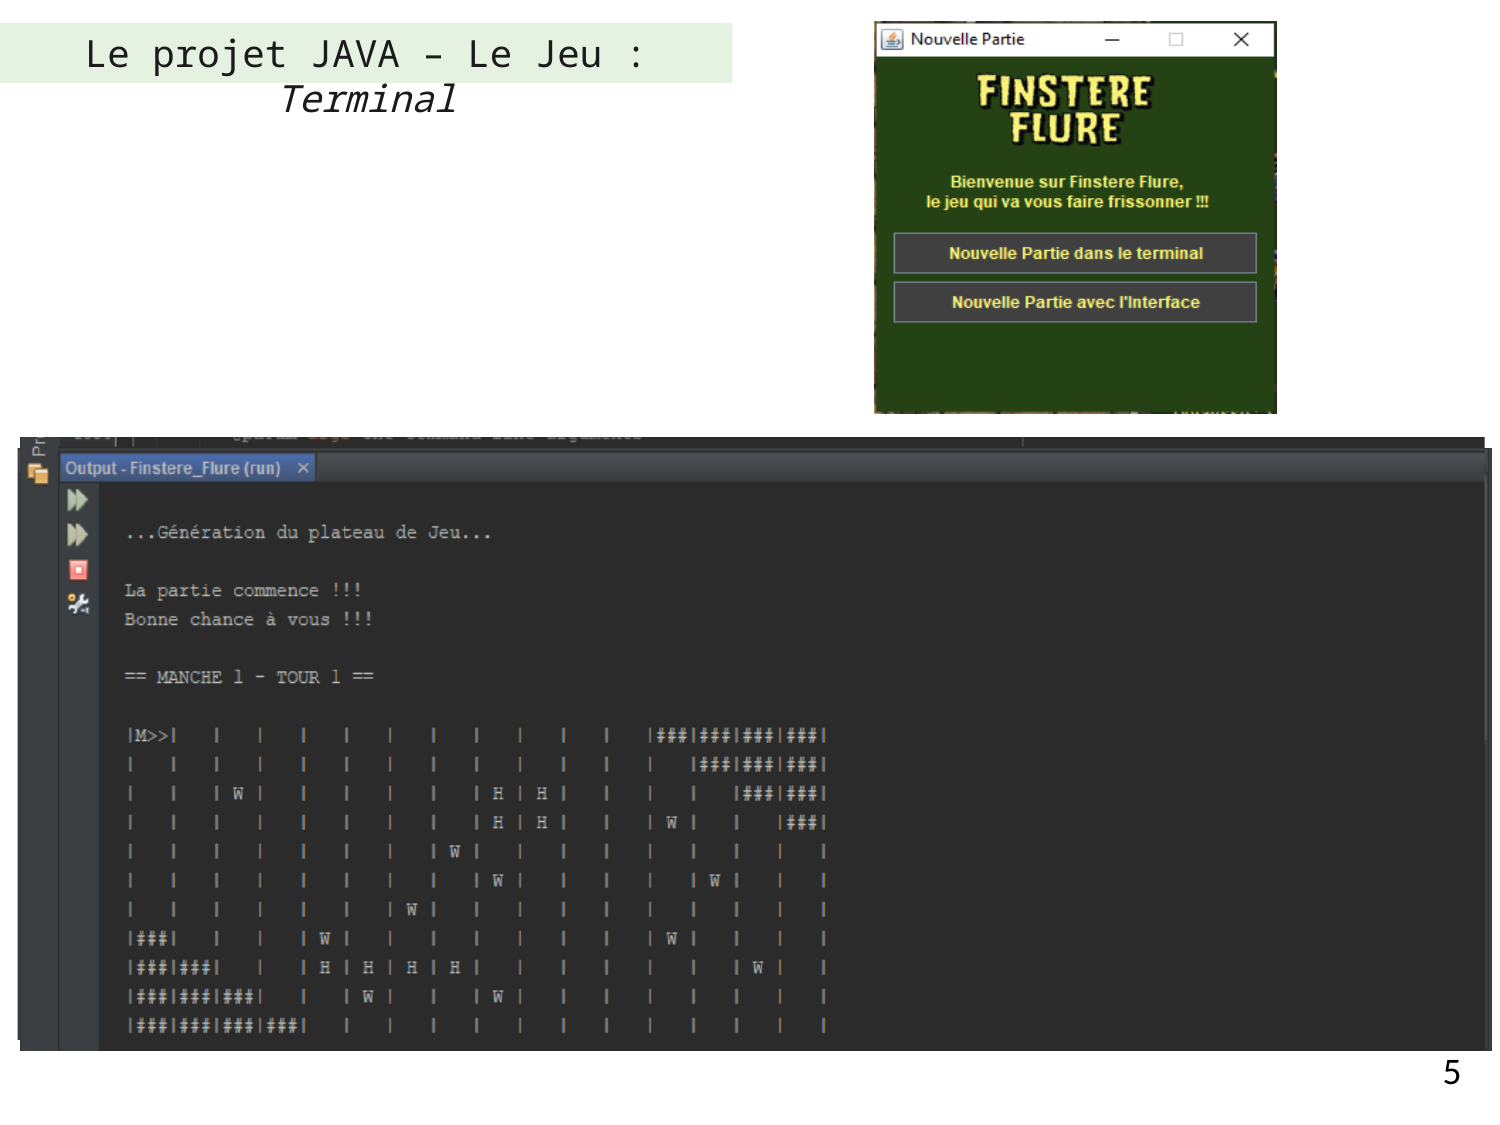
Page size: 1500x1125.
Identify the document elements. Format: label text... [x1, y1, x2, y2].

text_box Le projet JAVA – Le Jeu : Terminal [0, 22, 733, 83]
picture [874, 21, 1277, 414]
text_box <numéro> [1287, 1039, 1477, 1100]
picture [17, 437, 1492, 1051]
